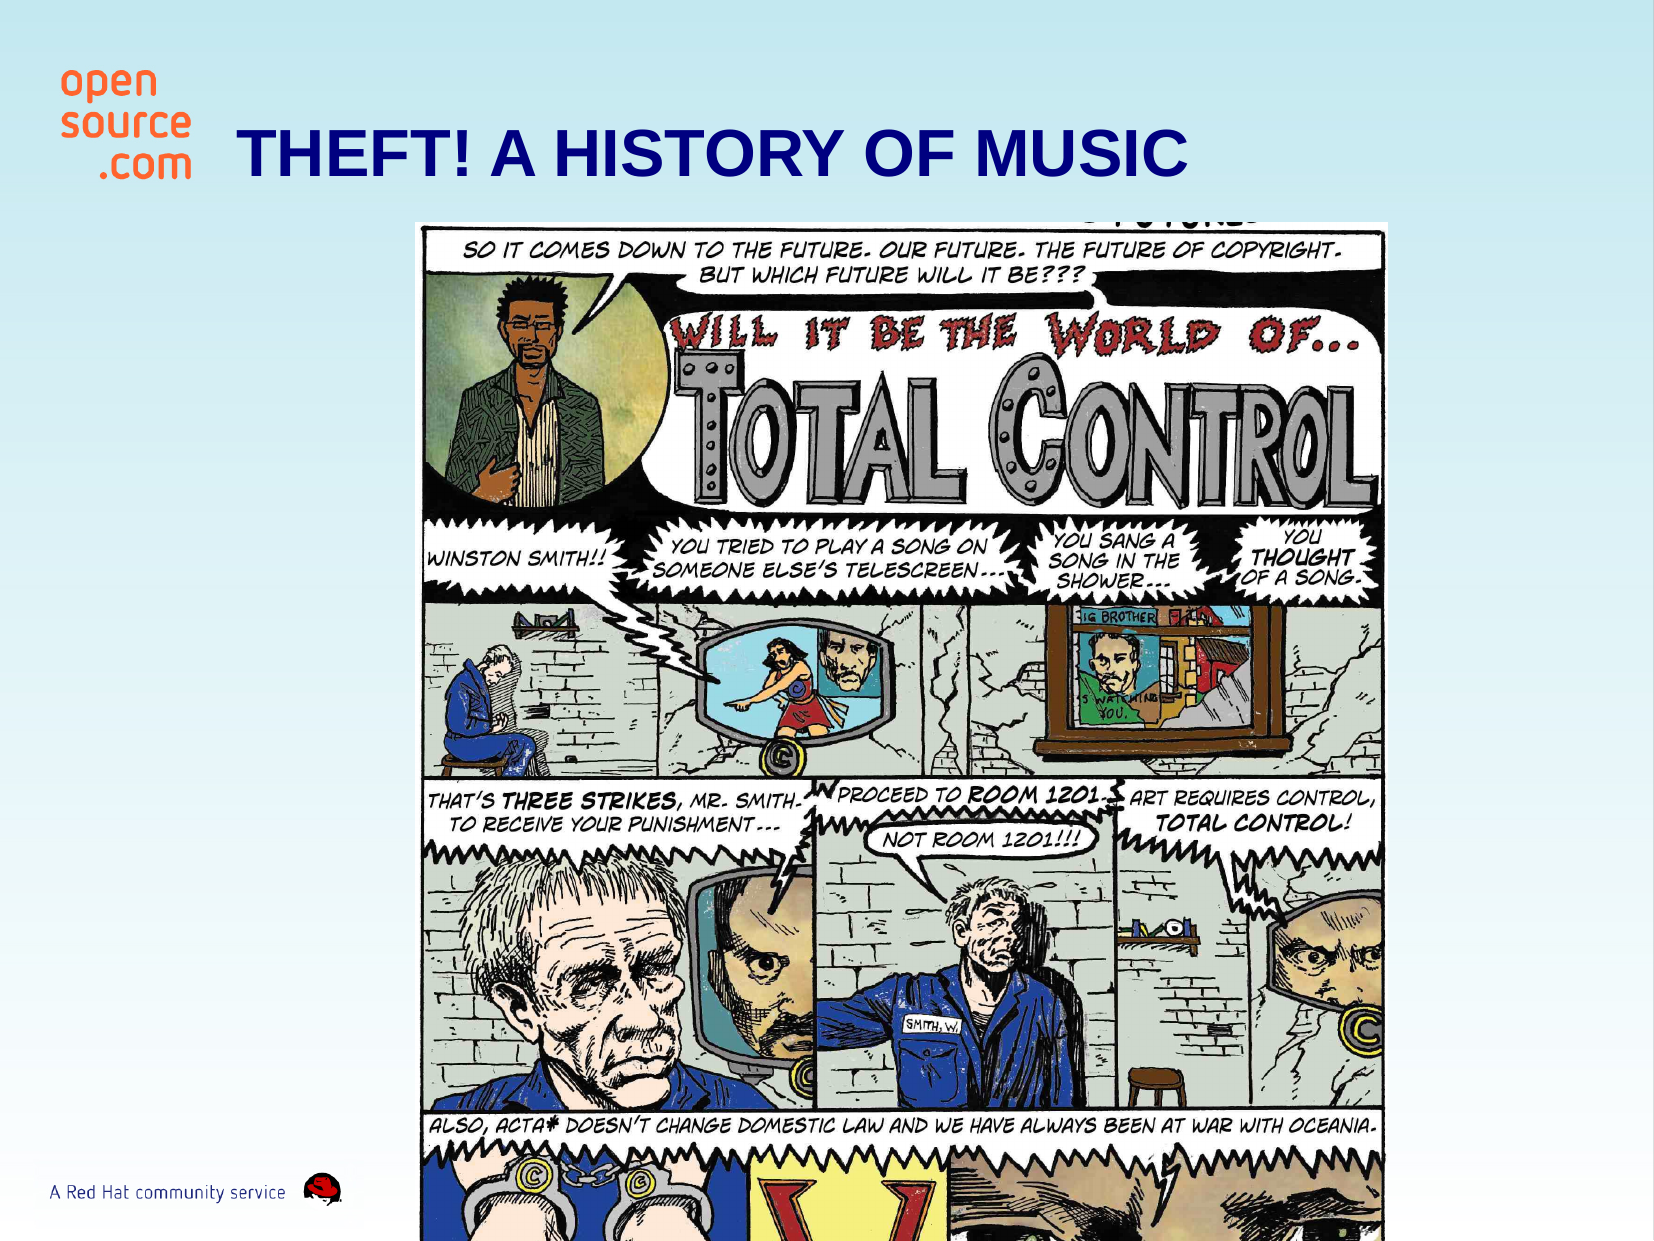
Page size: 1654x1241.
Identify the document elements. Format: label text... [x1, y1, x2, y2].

picture [0, 0, 1654, 1241]
title THEFT! A HISTORY OF MUSIC [236, 56, 1654, 250]
